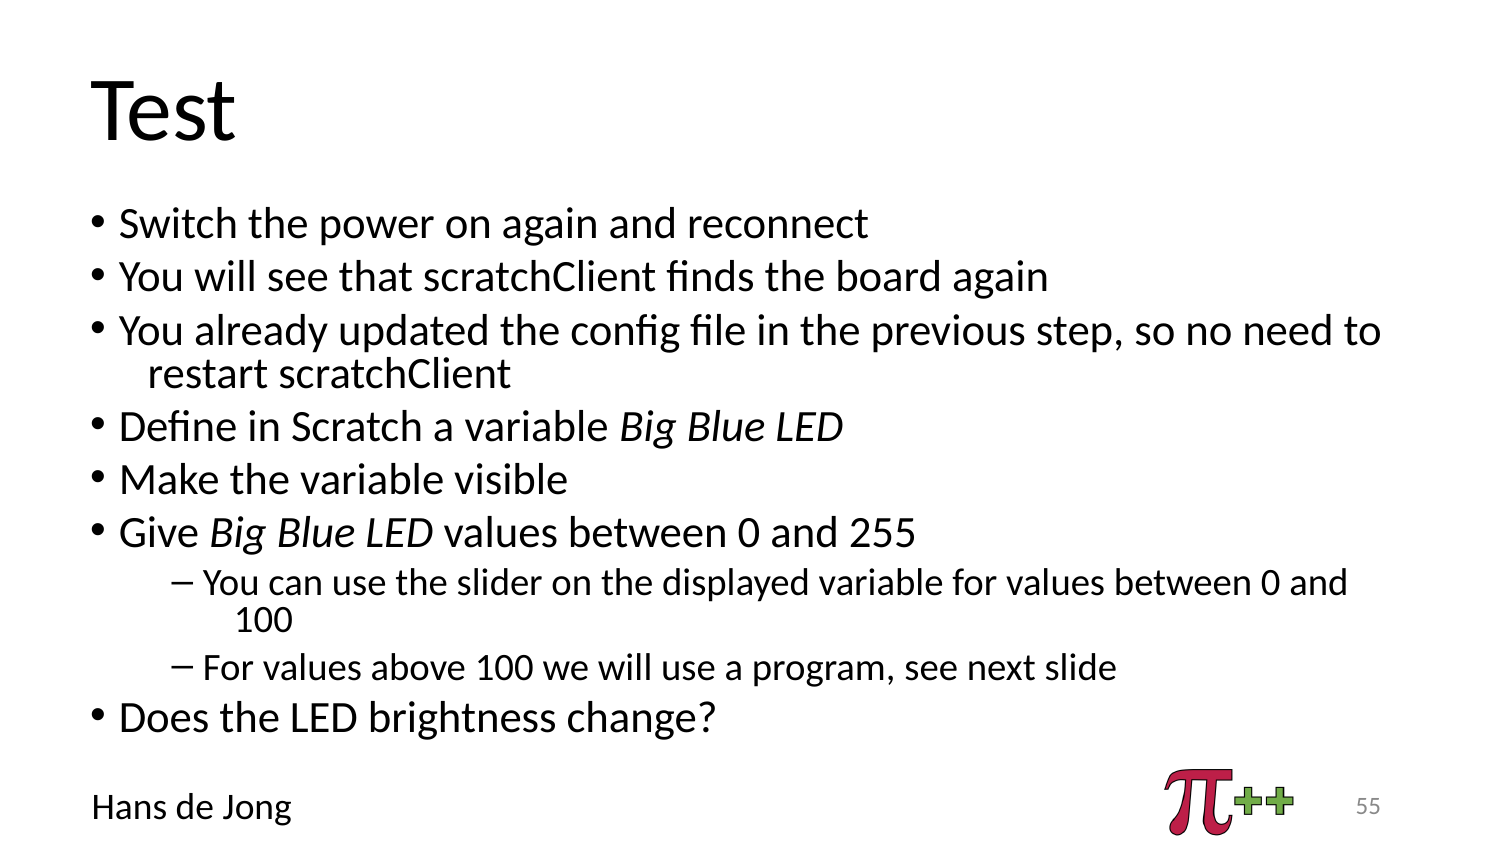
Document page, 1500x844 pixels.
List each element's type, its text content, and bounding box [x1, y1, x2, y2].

text_box 55 [1340, 782, 1426, 827]
title Test [75, 33, 1426, 175]
list Switch the power on again and reconnect You will see that scratchClient finds the board again You already updated the config file in the previous step, so no need to restart scratchClient Define in Scratch a variable Big Blue LED Make the variable visible Give Big Blue LED values between 0 and 255 You can use the slider on the displayed variable for values between 0 and 100 For values above 100 we will use a program, see next slide Does the LED brightness change? [75, 196, 1426, 754]
